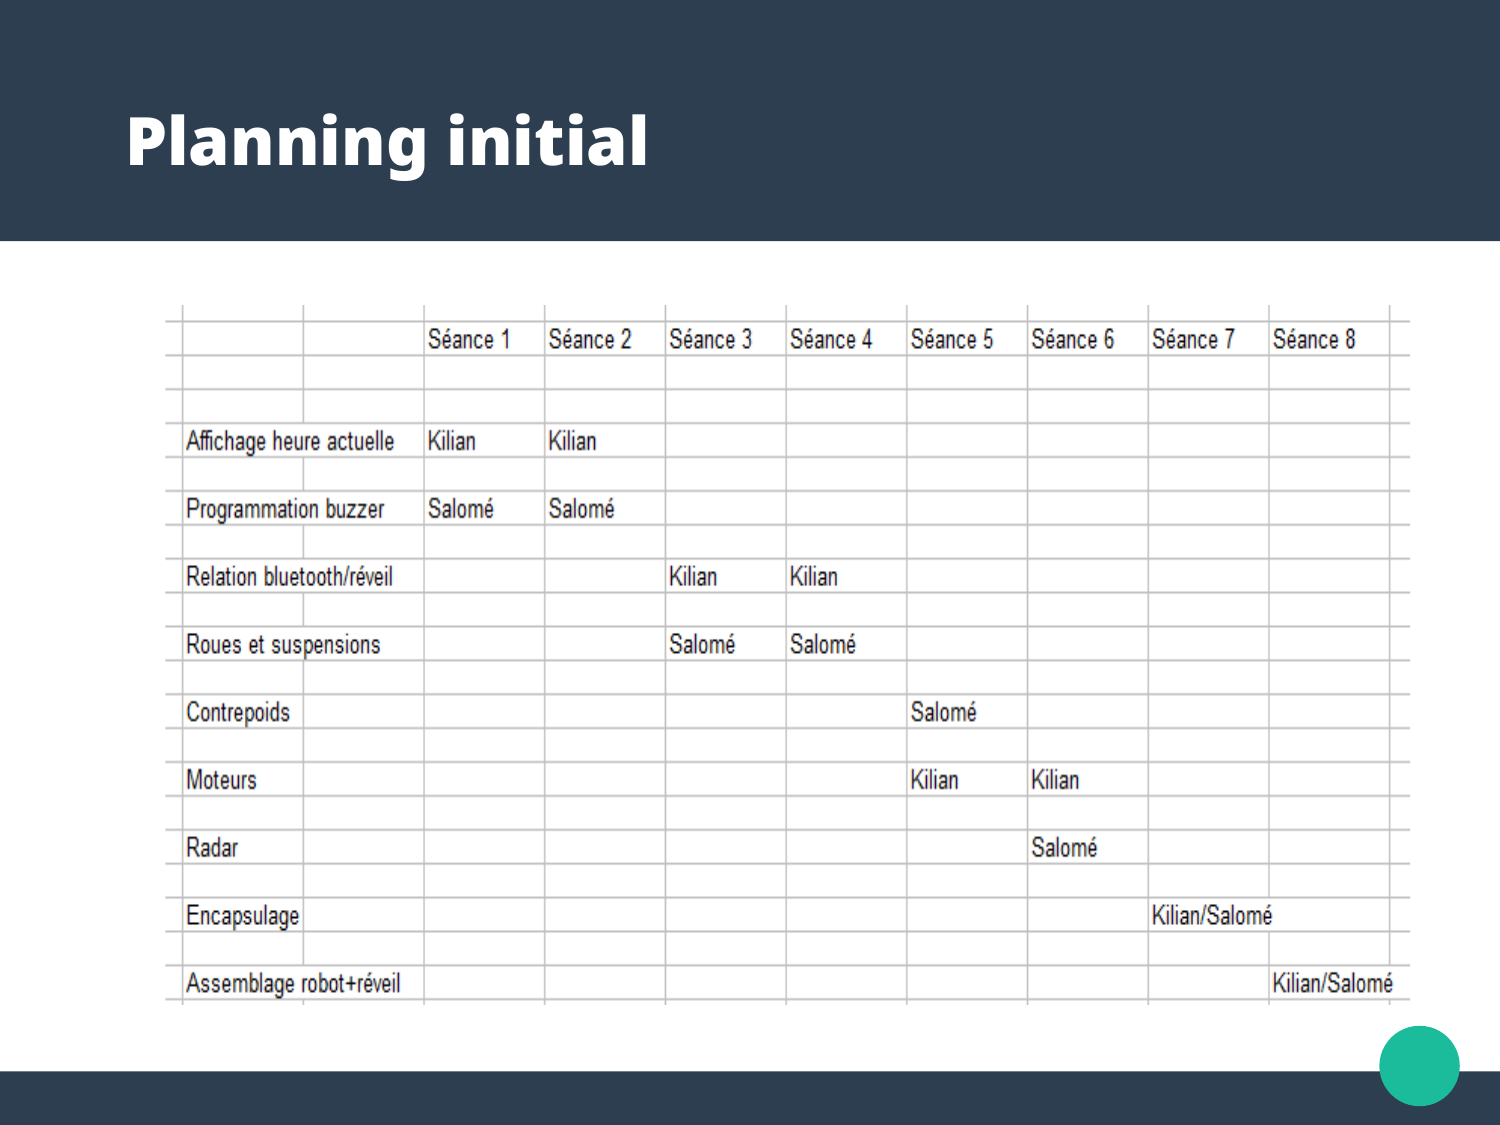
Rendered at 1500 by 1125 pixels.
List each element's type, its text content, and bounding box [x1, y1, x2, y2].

title Planning initial [75, 45, 1426, 233]
picture [165, 305, 1411, 1005]
